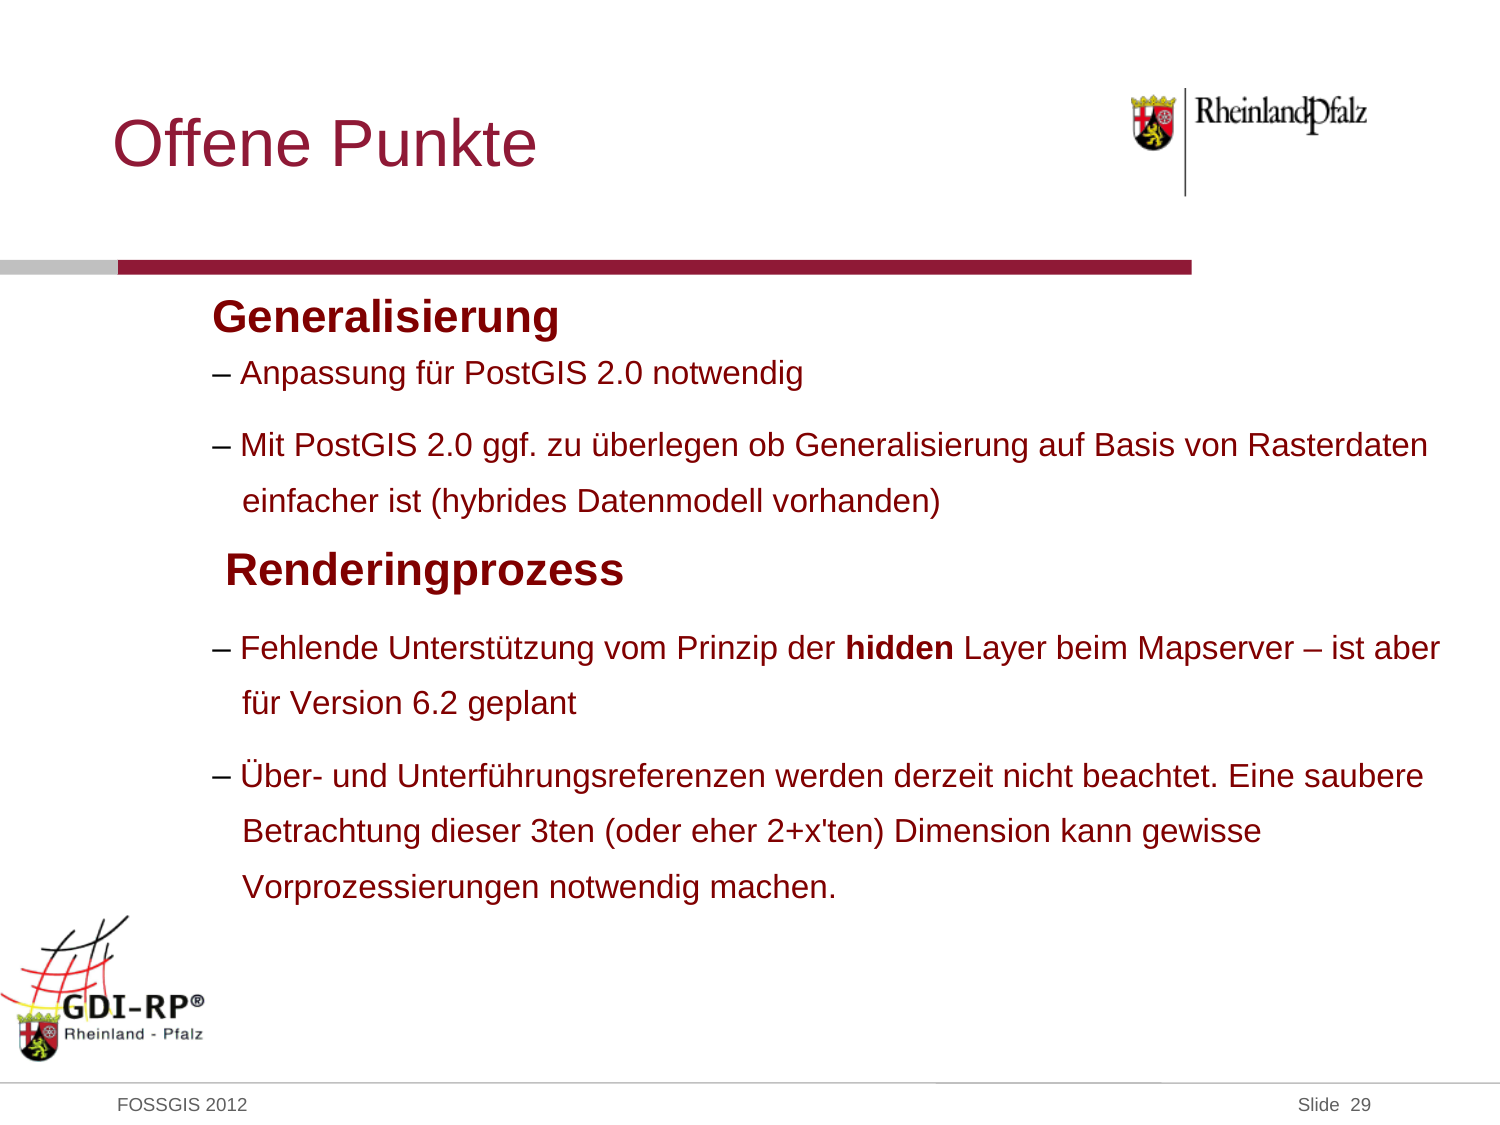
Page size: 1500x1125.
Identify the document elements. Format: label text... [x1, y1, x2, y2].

picture [0, 915, 207, 1063]
list Generalisierung Anpassung für PostGIS 2.0 notwendig Mit PostGIS 2.0 ggf. zu überlegen ob Generalisierung auf Basis von Rasterdaten einfacher ist (hybrides Datenmodell vorhanden) Renderingprozess Fehlende Unterstützung vom Prinzip der hidden Layer beim Mapserver – ist aber für Version 6.2 geplant Über- und Unterführungsreferenzen werden derzeit nicht beachtet. Eine saubere Betrachtung dieser 3ten (oder eher 2+x'ten) Dimension kann gewisse Vorprozessierungen notwendig machen. [212, 295, 1477, 1031]
title Offene Punkte [112, 63, 1071, 224]
picture [1131, 88, 1447, 198]
